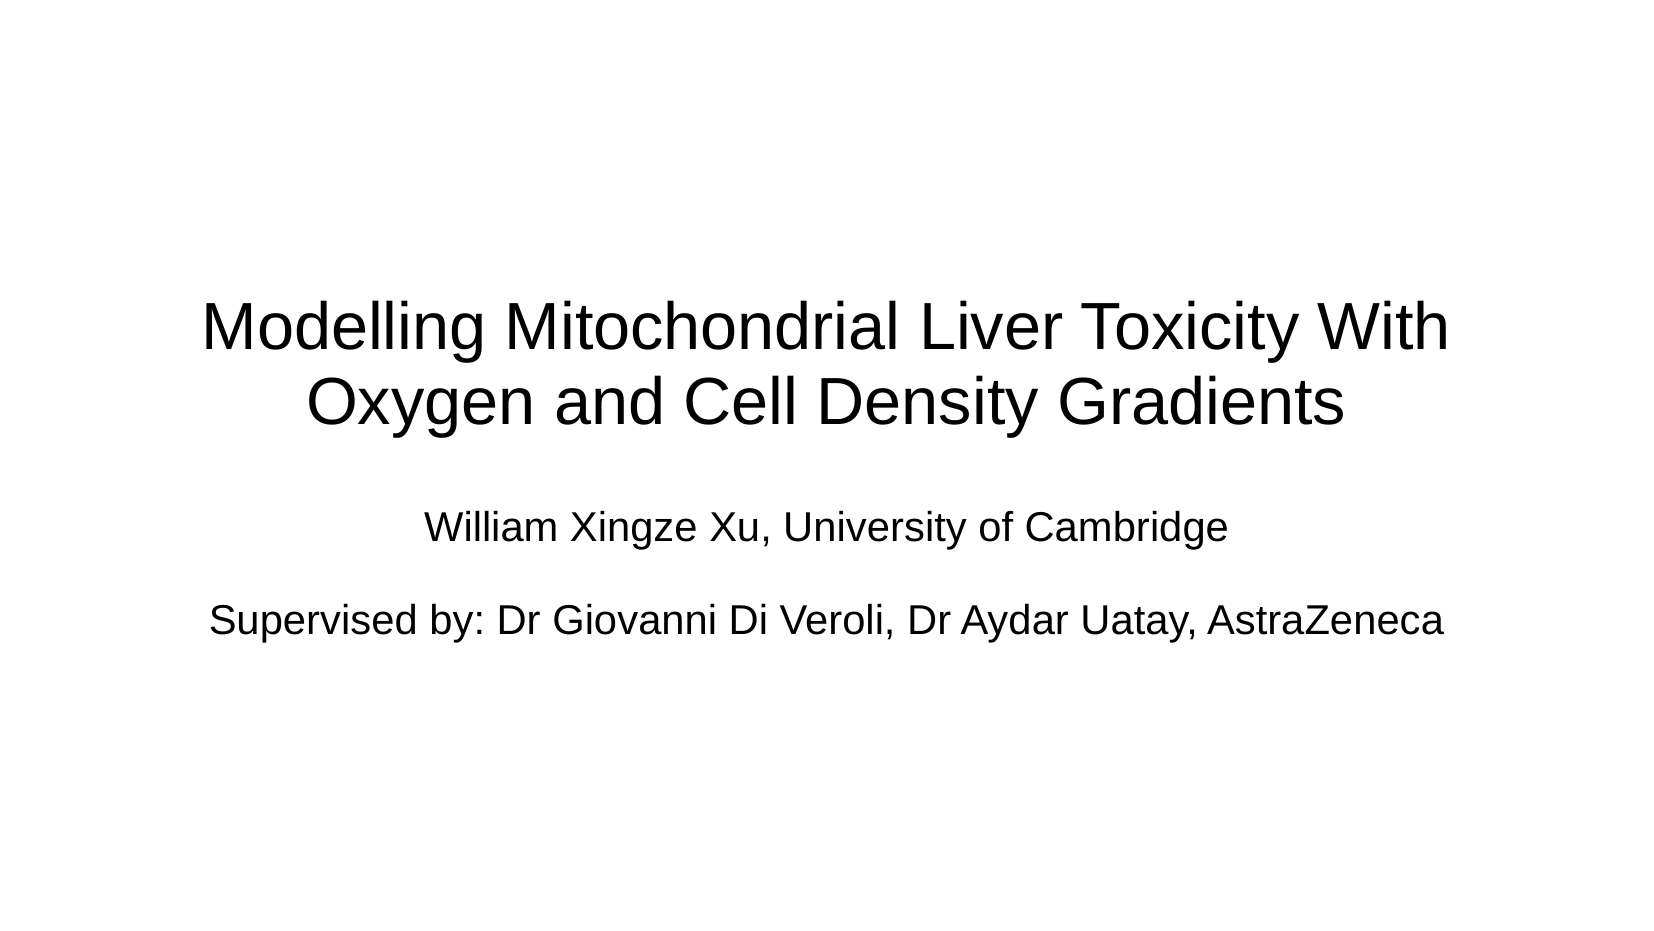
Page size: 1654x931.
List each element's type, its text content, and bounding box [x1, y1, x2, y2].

text_box Modelling Mitochondrial Liver Toxicity With Oxygen and Cell Density Gradients William Xingze Xu, University of Cambridge Supervised by: Dr Giovanni Di Veroli, Dr Aydar Uatay, AstraZeneca [82, 206, 1571, 876]
